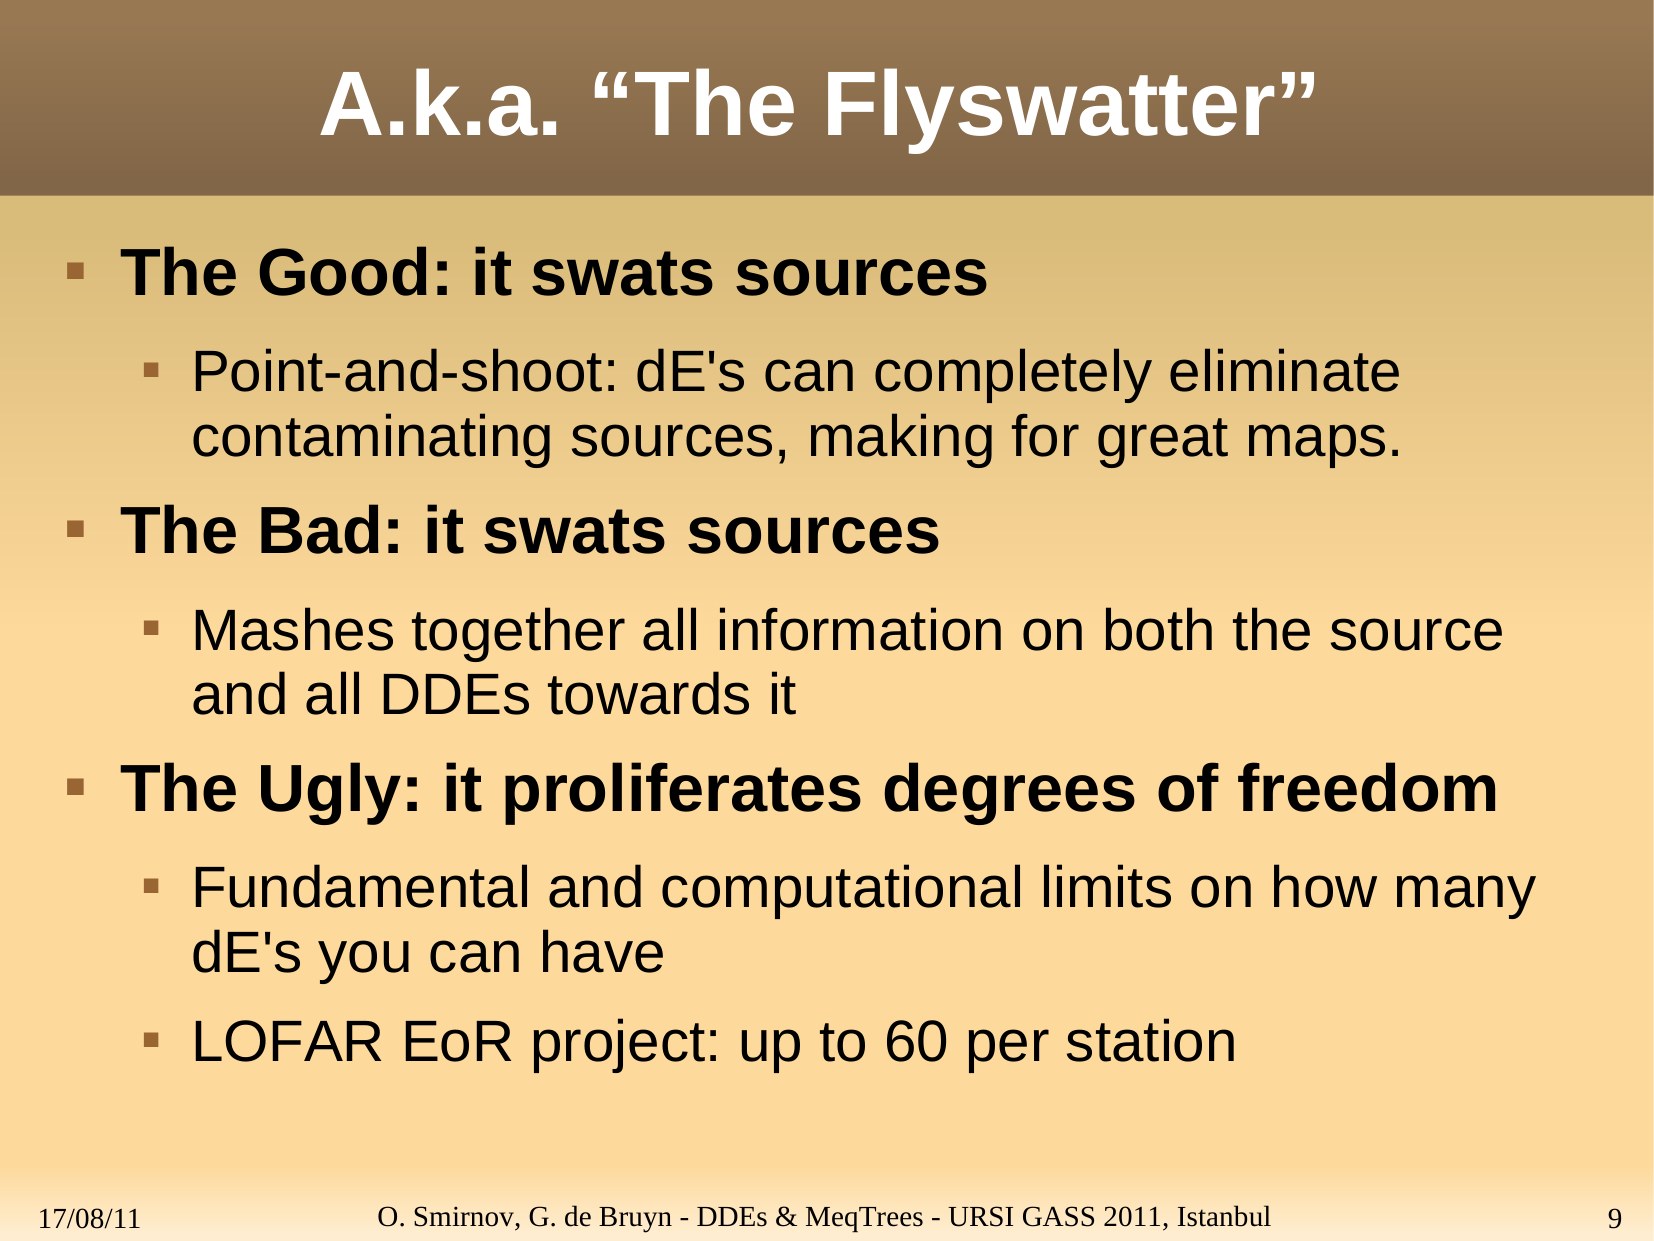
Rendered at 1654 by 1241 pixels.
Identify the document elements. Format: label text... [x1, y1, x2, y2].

title A.k.a. “The Flyswatter” [76, 7, 1565, 200]
picture [0, 0, 1654, 1241]
list The Good: it swats sources Point-and-shoot: dE's can completely eliminate contaminating sources, making for great maps. The Bad: it swats sources Mashes together all information on both the source and all DDEs towards it The Ugly: it proliferates degrees of freedom Fundamental and computational limits on how many dE's you can have LOFAR EoR project: up to 60 per station [49, 234, 1613, 1163]
